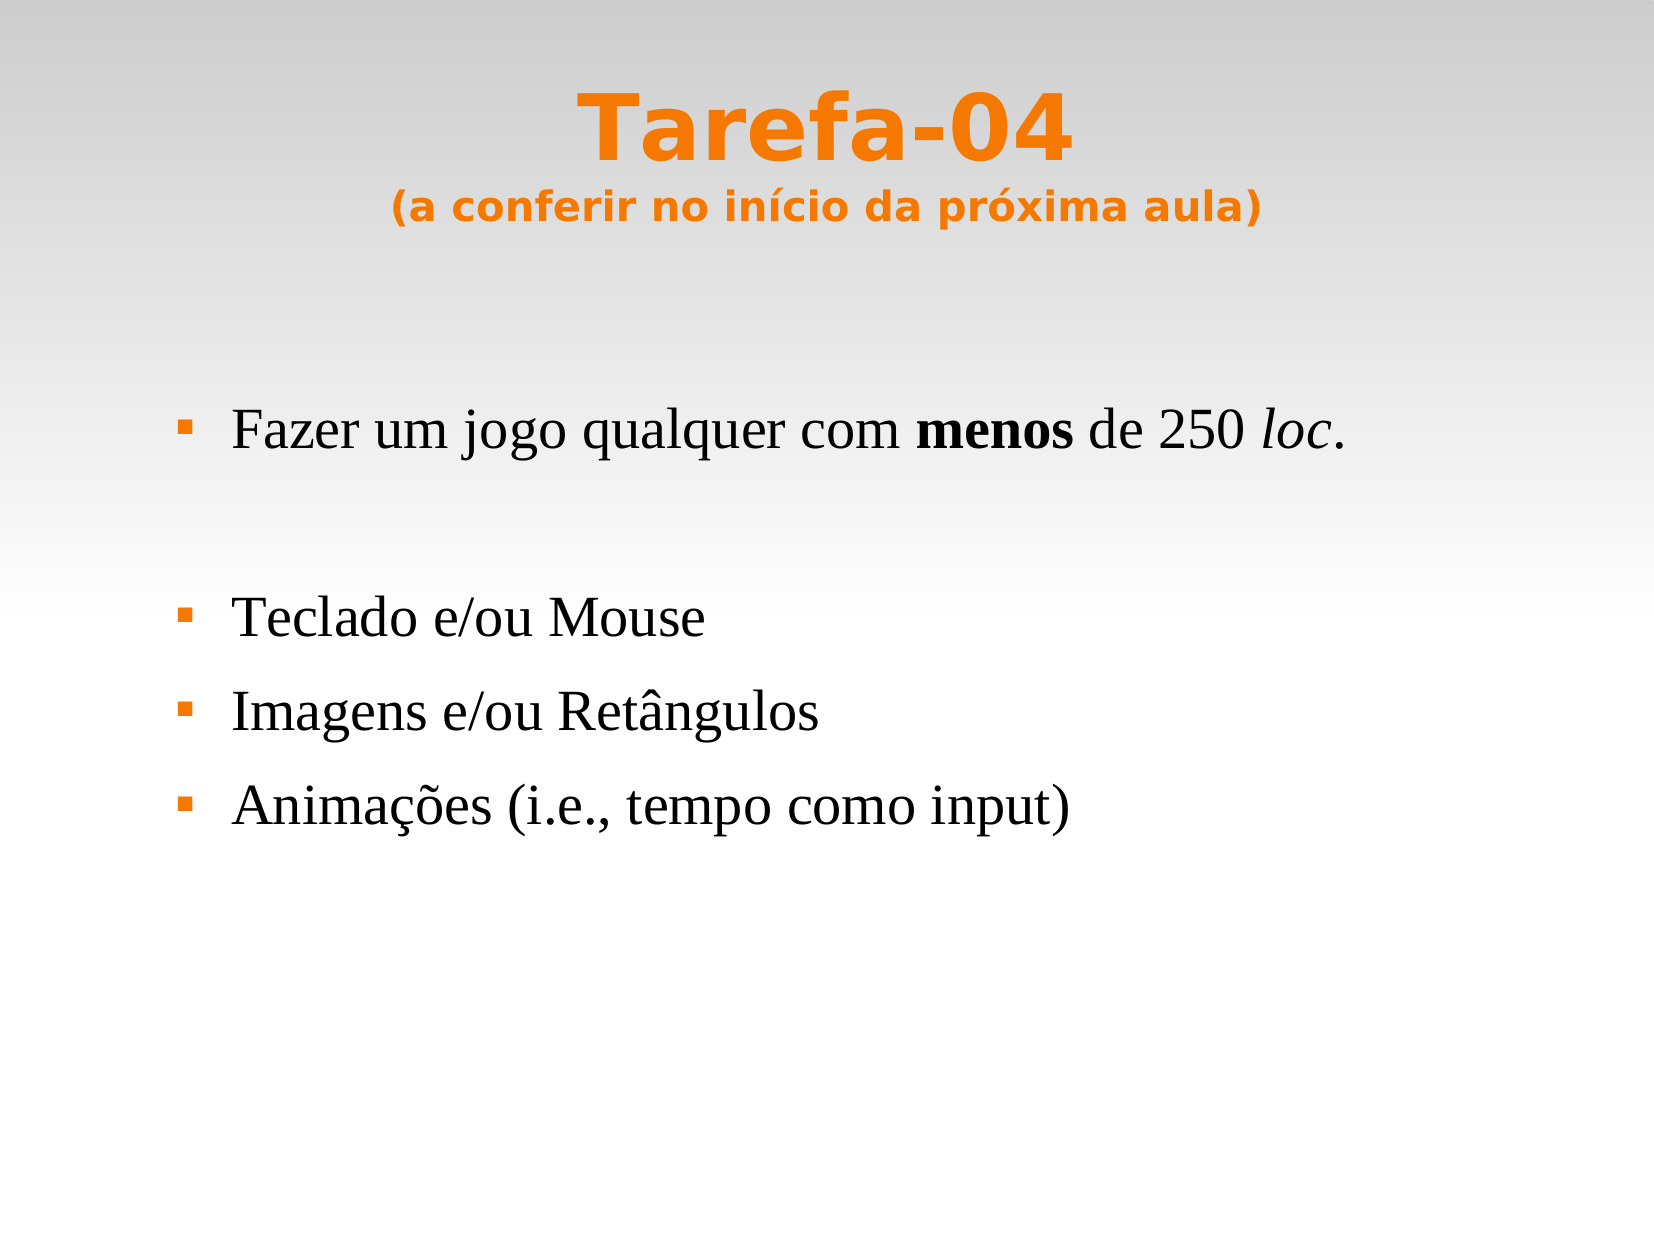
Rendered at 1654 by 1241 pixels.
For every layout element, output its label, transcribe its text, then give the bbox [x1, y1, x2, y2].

title Tarefa-04 (a conferir no início da próxima aula) [82, 49, 1571, 257]
list Fazer um jogo qualquer com menos de 250 loc. Teclado e/ou Mouse Imagens e/ou Retângulos Animações (i.e., tempo como input) [89, 302, 1576, 1121]
